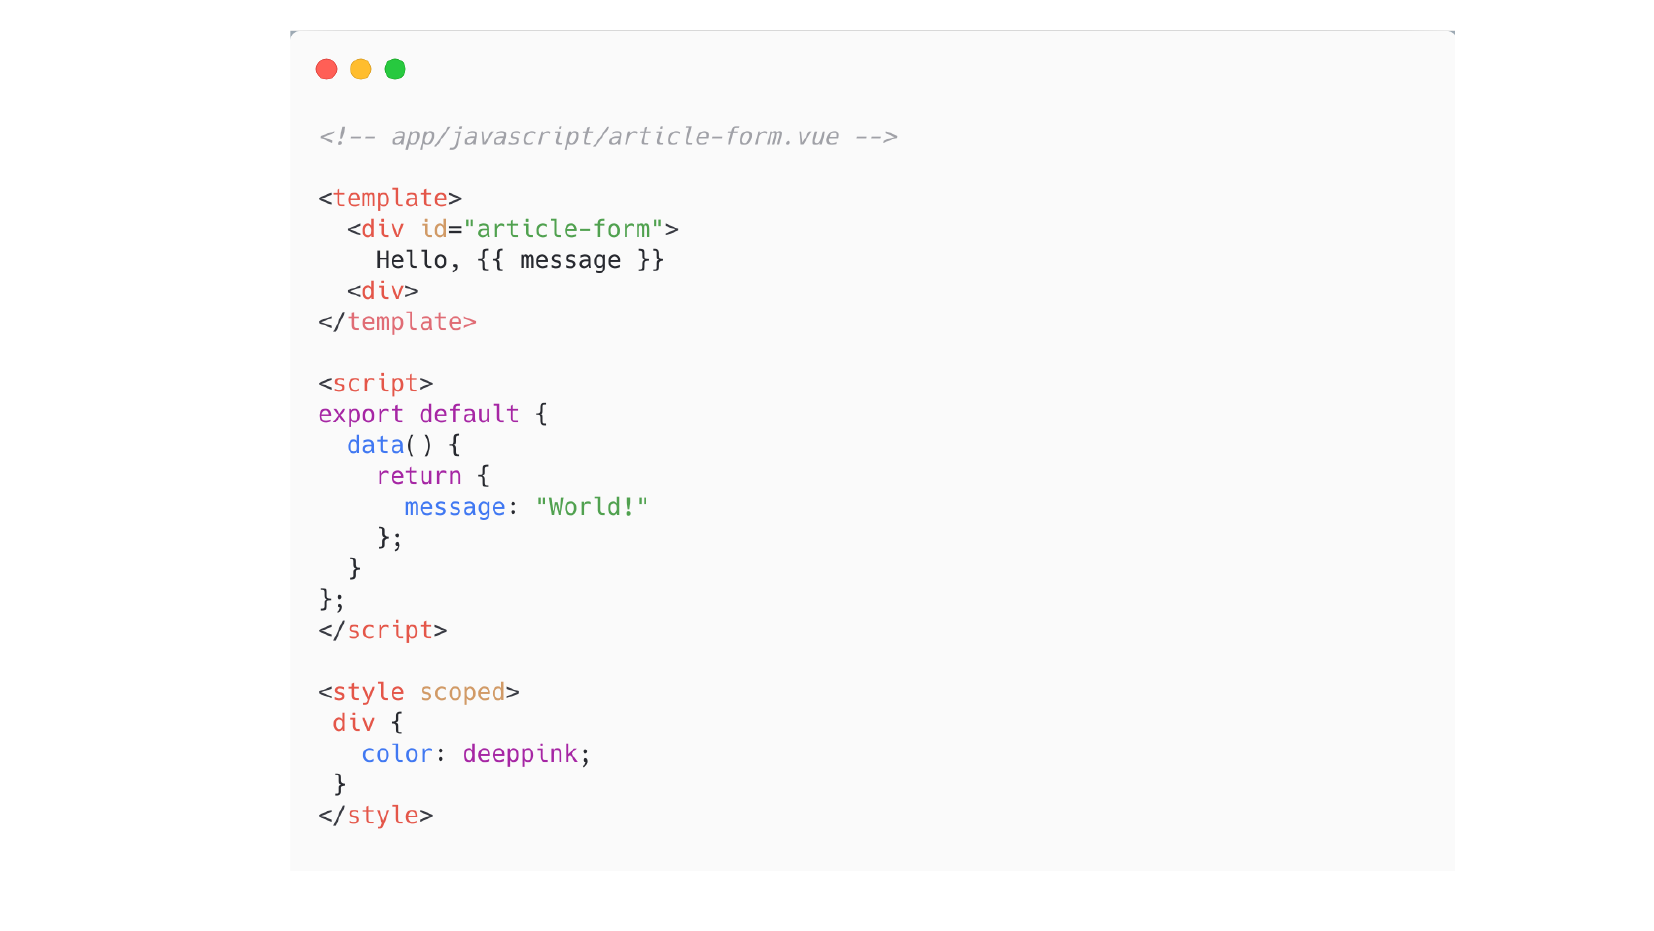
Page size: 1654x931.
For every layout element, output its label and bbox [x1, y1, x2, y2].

picture [290, 30, 1456, 871]
